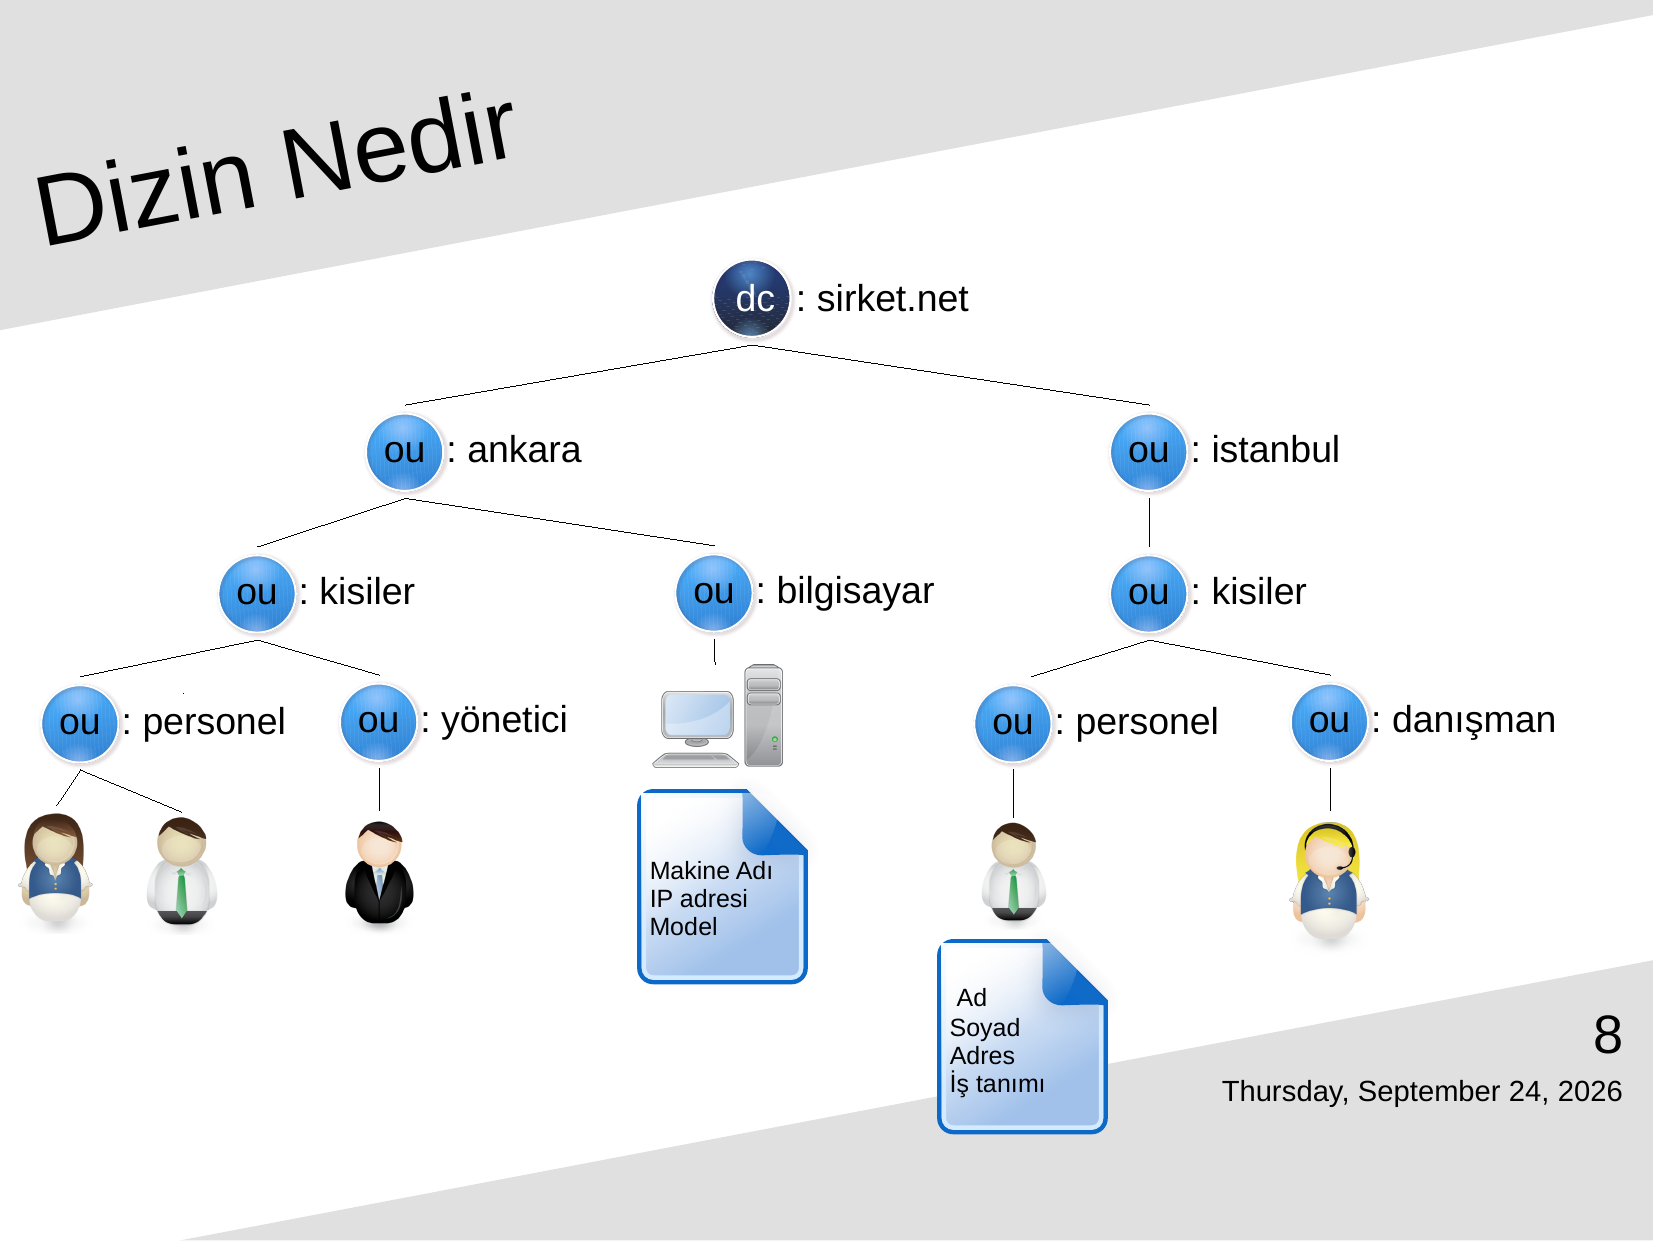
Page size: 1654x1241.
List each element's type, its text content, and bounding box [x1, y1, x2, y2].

text_box ou : istanbul [1113, 421, 1367, 479]
text_box ou : personel [44, 693, 322, 750]
picture [212, 546, 304, 641]
picture [600, 664, 841, 1006]
picture [1275, 809, 1386, 957]
picture [360, 405, 451, 499]
text_box ou : personel [977, 693, 1255, 750]
title Dizin Nedir [16, 0, 1518, 315]
picture [334, 675, 425, 769]
text_box ou : danışman [1294, 691, 1589, 749]
text_box ou : kisiler [1113, 563, 1347, 621]
picture [1104, 546, 1195, 641]
picture [7, 805, 106, 934]
text_box dc : sirket.net [720, 270, 985, 327]
picture [1104, 405, 1195, 499]
text_box ou : ankara [369, 421, 603, 479]
picture [1284, 675, 1376, 769]
picture [138, 811, 226, 935]
text_box ou : bilgisayar [678, 562, 974, 620]
picture [333, 809, 426, 936]
picture [669, 545, 761, 640]
text_box ou : yönetici [343, 691, 639, 749]
picture [900, 817, 1141, 1156]
picture [707, 251, 798, 346]
picture [968, 676, 1059, 770]
text_box ou : kisiler [221, 563, 455, 621]
picture [35, 676, 126, 770]
